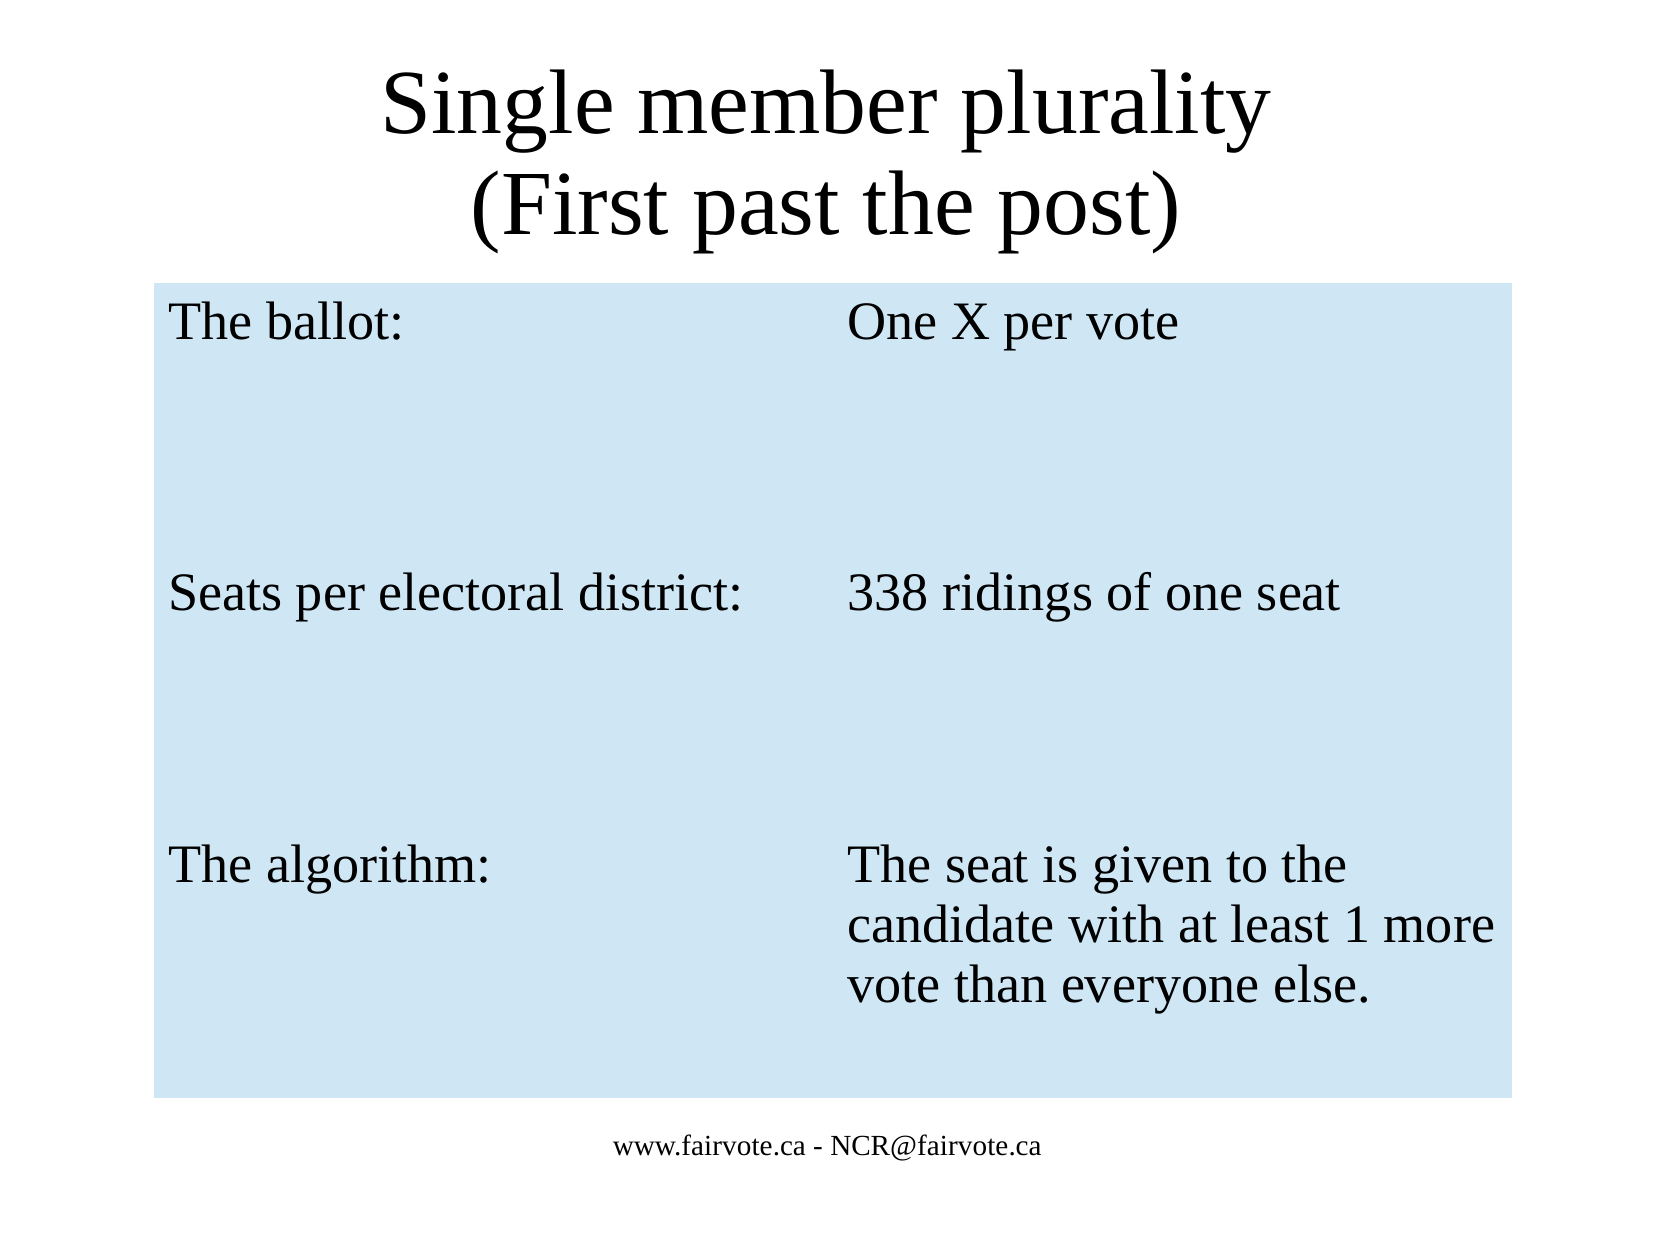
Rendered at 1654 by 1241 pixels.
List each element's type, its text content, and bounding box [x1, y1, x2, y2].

table_cell The seat is given to the candidate with at least 1 more vote than everyone else. [833, 827, 1512, 1098]
table_cell Seats per electoral district: [154, 555, 833, 827]
table_cell The algorithm: [154, 827, 833, 1098]
table_header One X per vote [833, 283, 1512, 555]
table_cell 338 ridings of one seat [833, 555, 1512, 827]
table_header The ballot: [154, 283, 833, 555]
title Single member plurality (First past the post) [82, 50, 1571, 256]
